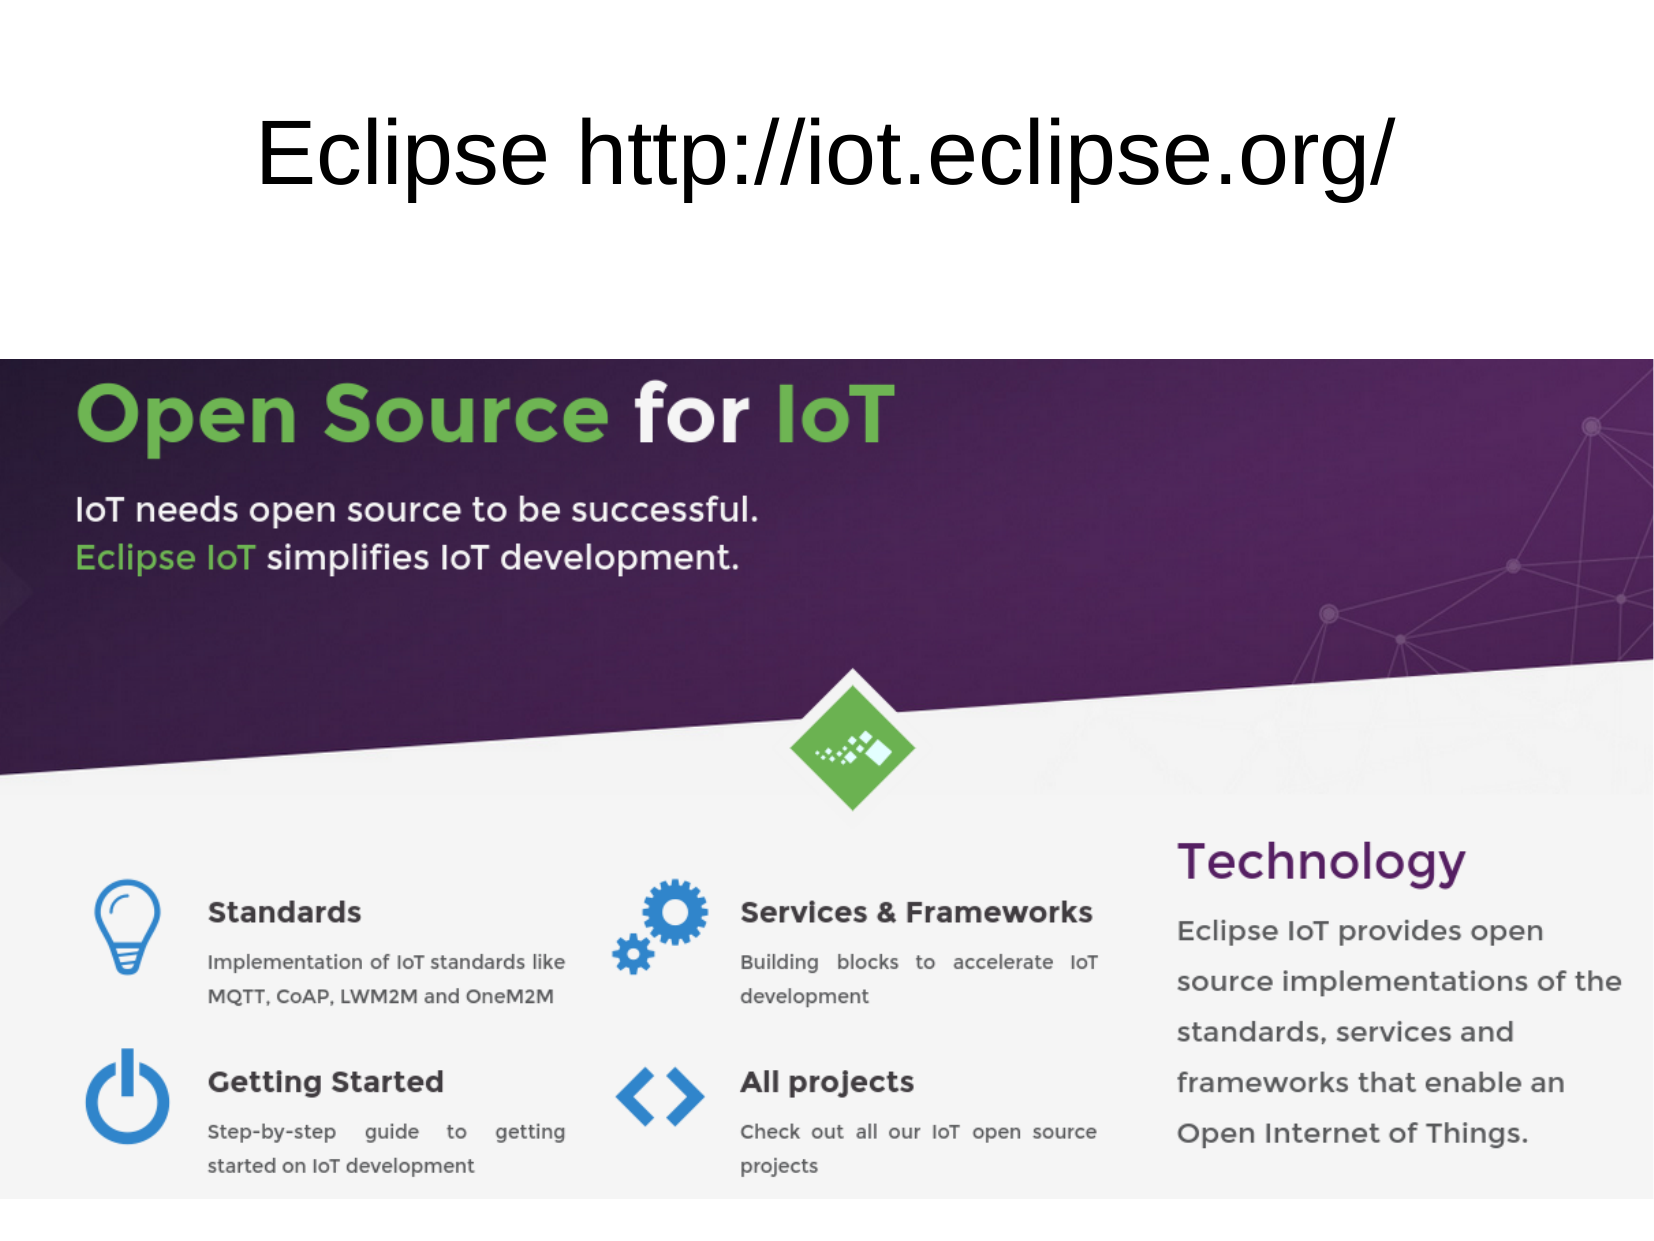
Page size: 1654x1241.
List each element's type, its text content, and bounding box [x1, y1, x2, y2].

title Eclipse http://iot.eclipse.org/ [82, 26, 1571, 280]
picture [0, 359, 1654, 1199]
